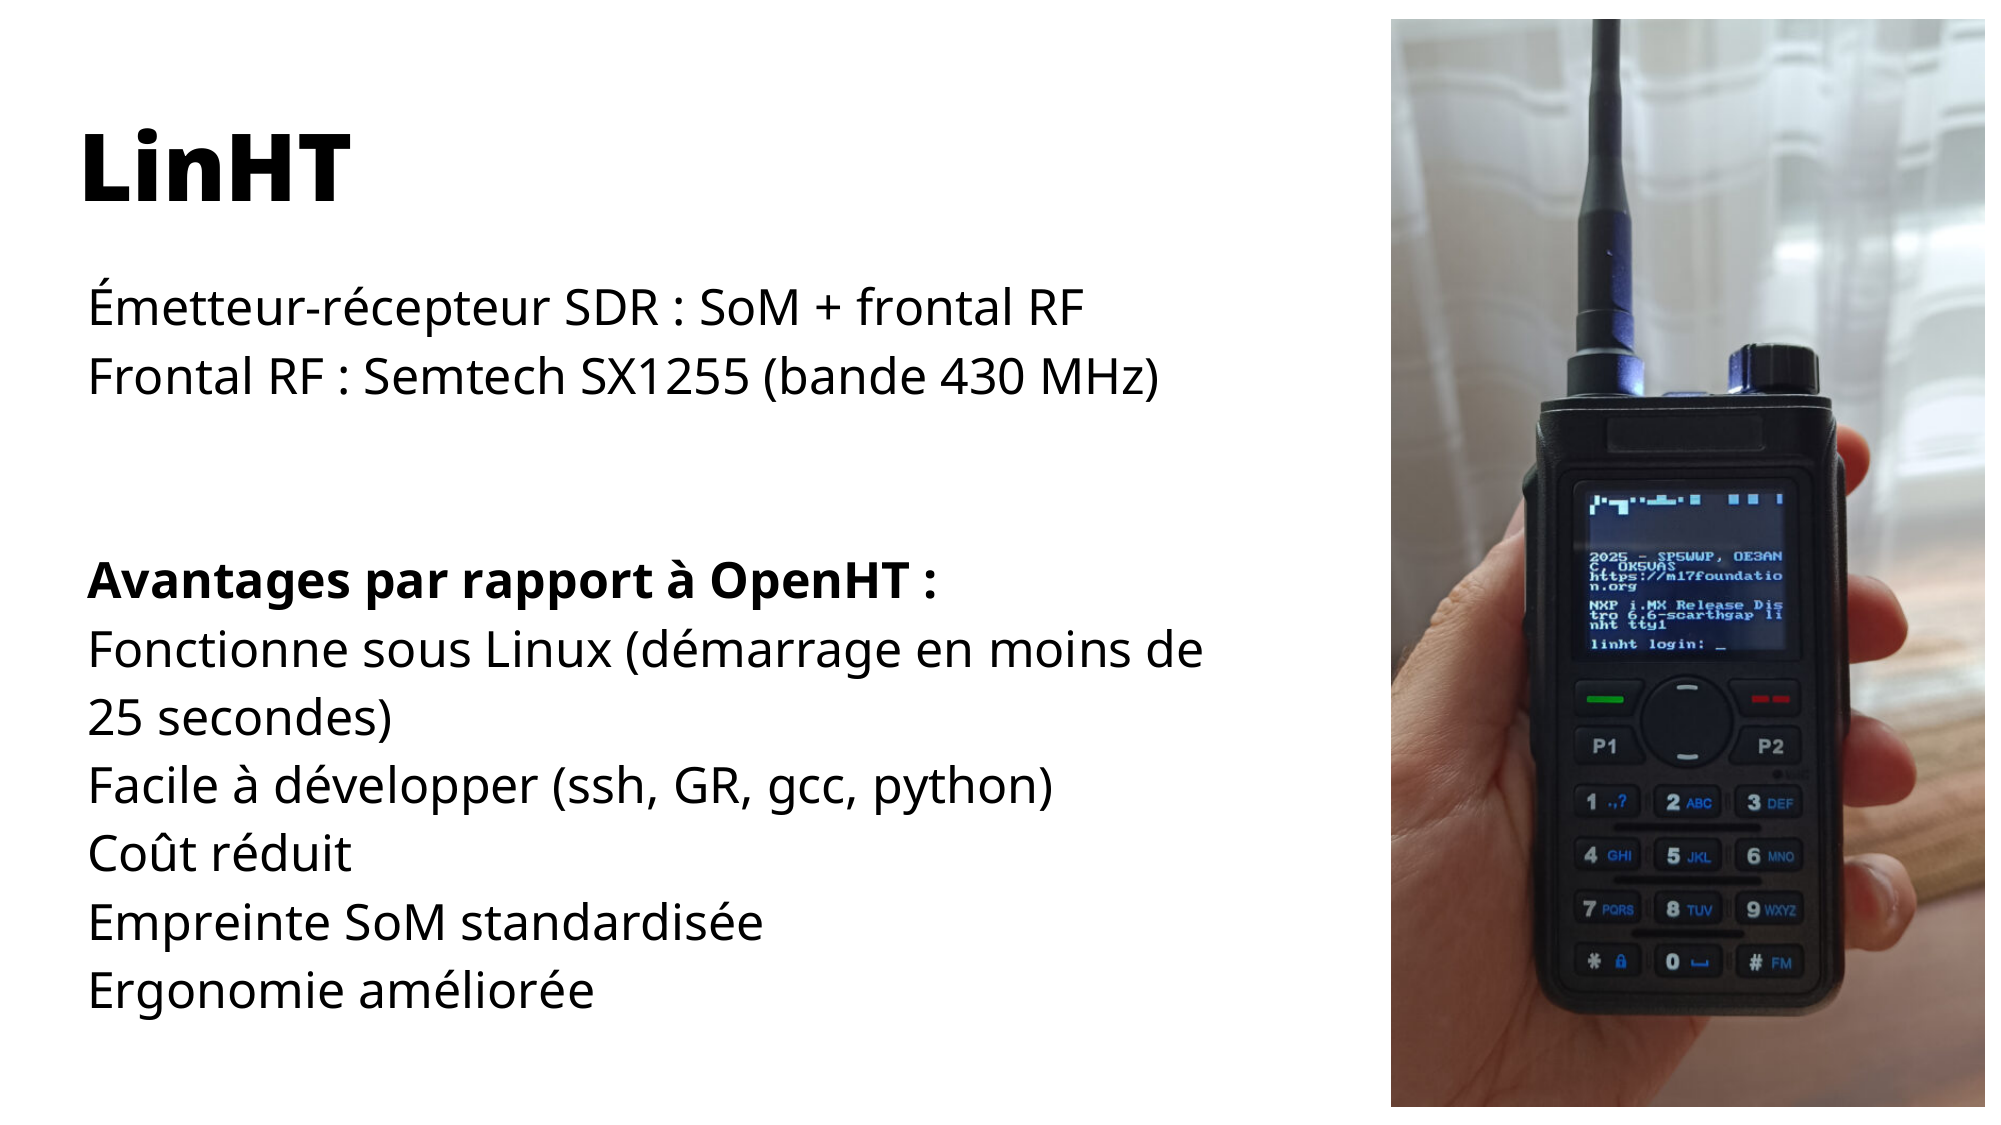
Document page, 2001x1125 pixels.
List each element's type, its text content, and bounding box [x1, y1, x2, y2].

text_box LinHT [78, 101, 1202, 234]
picture [1391, 19, 1985, 1107]
text_box Émetteur-récepteur SDR : SoM + frontal RF Frontal RF : Semtech SX1255 (bande 430 MHz) Avantages par rapport à OpenHT : Fonctionne sous Linux (démarrage en moins de 25 secondes) Facile à développer (ssh, GR, gcc, python) Coût réduit Empreinte SoM standardisée Ergonomie améliorée [87, 272, 1391, 1066]
